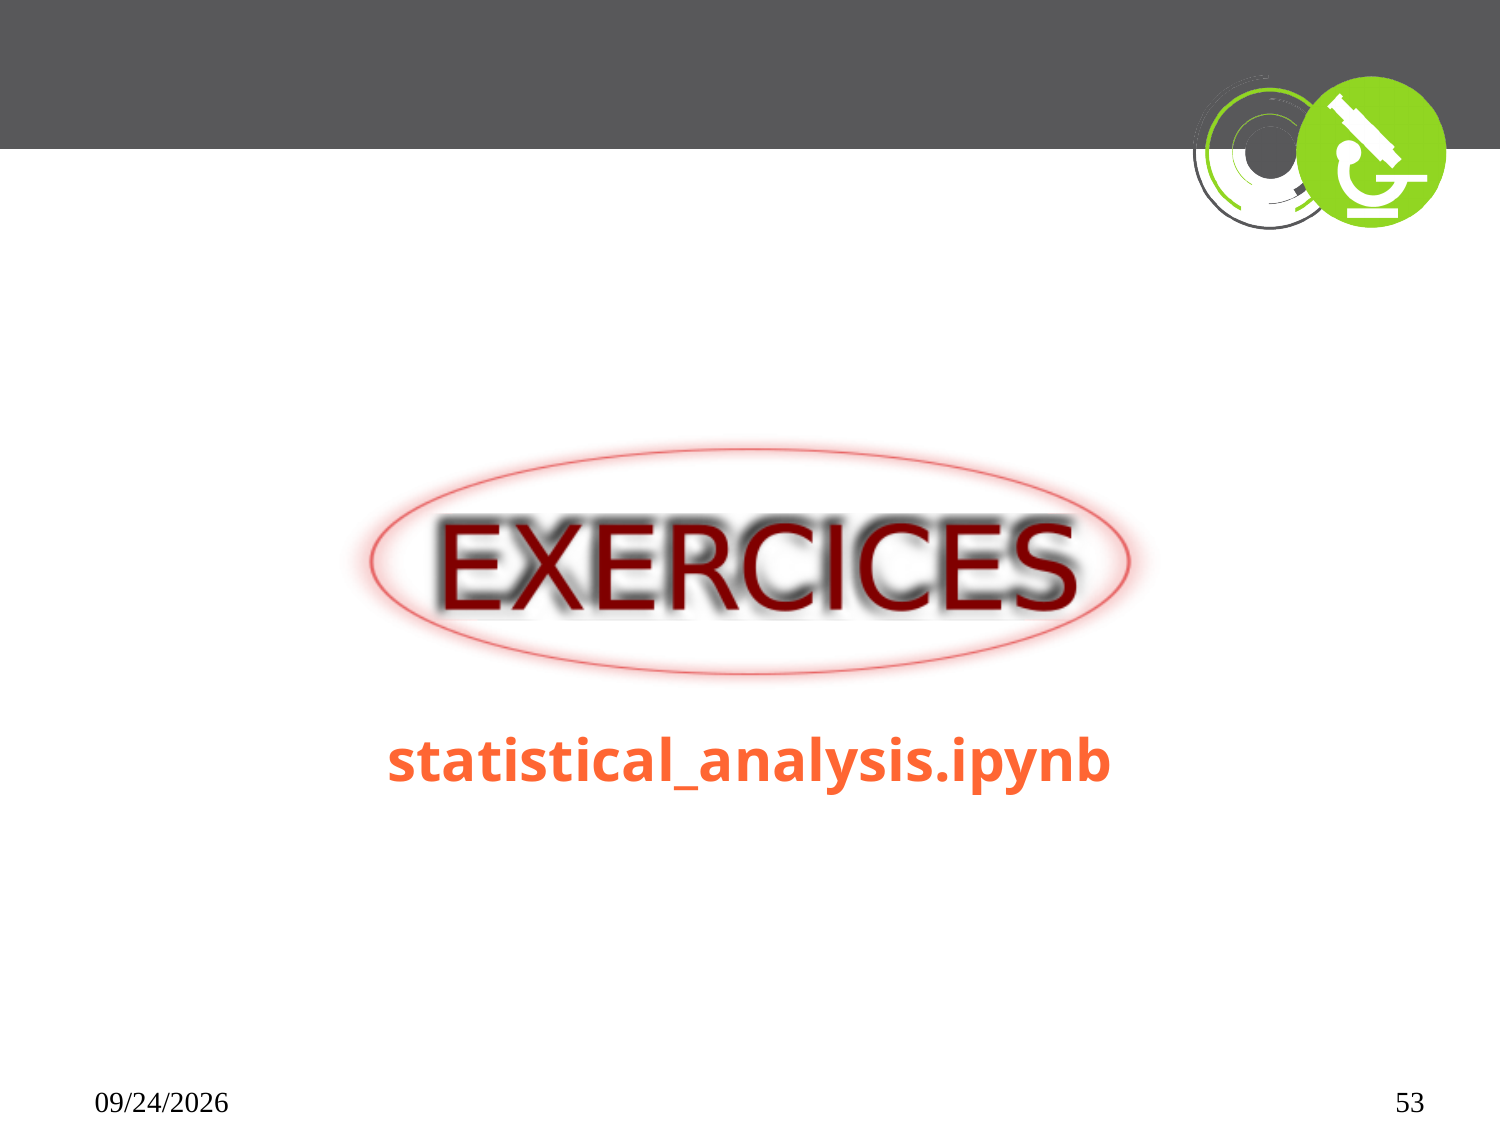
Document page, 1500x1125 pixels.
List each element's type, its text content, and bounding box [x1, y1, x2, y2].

text_box statistical_analysis.ipynb [328, 691, 1172, 827]
picture [296, 427, 1205, 698]
picture [1188, 69, 1453, 236]
